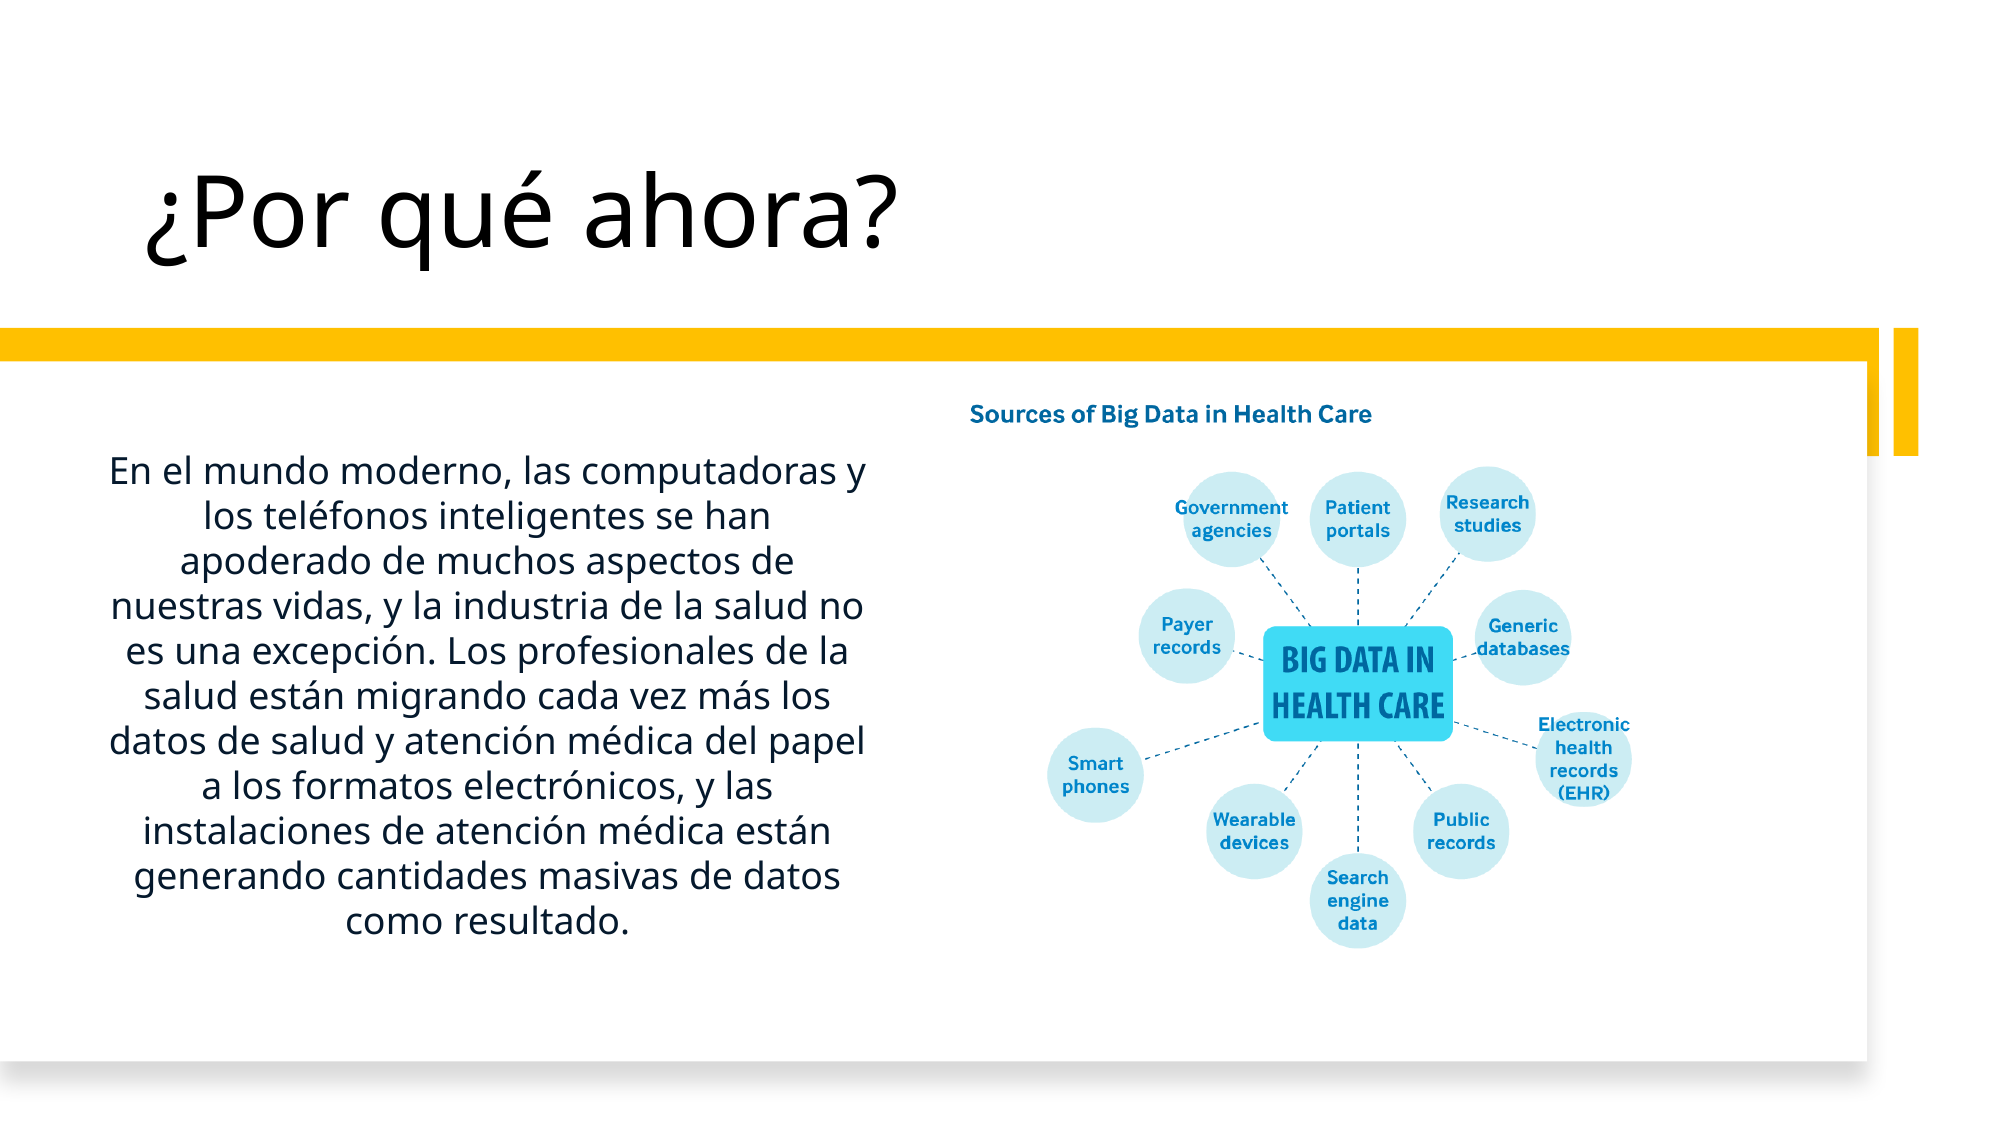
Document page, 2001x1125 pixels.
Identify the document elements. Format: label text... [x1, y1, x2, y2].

title ¿Por qué ahora? [130, 63, 1782, 277]
picture [945, 373, 1736, 976]
text_box [0, 327, 1879, 1062]
text_box En el mundo moderno, las computadoras y los teléfonos inteligentes se han apoderado de muchos aspectos de nuestras vidas, y la industria de la salud no es una excepción. Los profesionales de la salud están migrando cada vez más los datos de salud y atención médica del papel a los formatos electrónicos, y las instalaciones de atención médica están generando cantidades masivas de datos como resultado. [92, 439, 883, 950]
text_box [1893, 327, 1919, 456]
